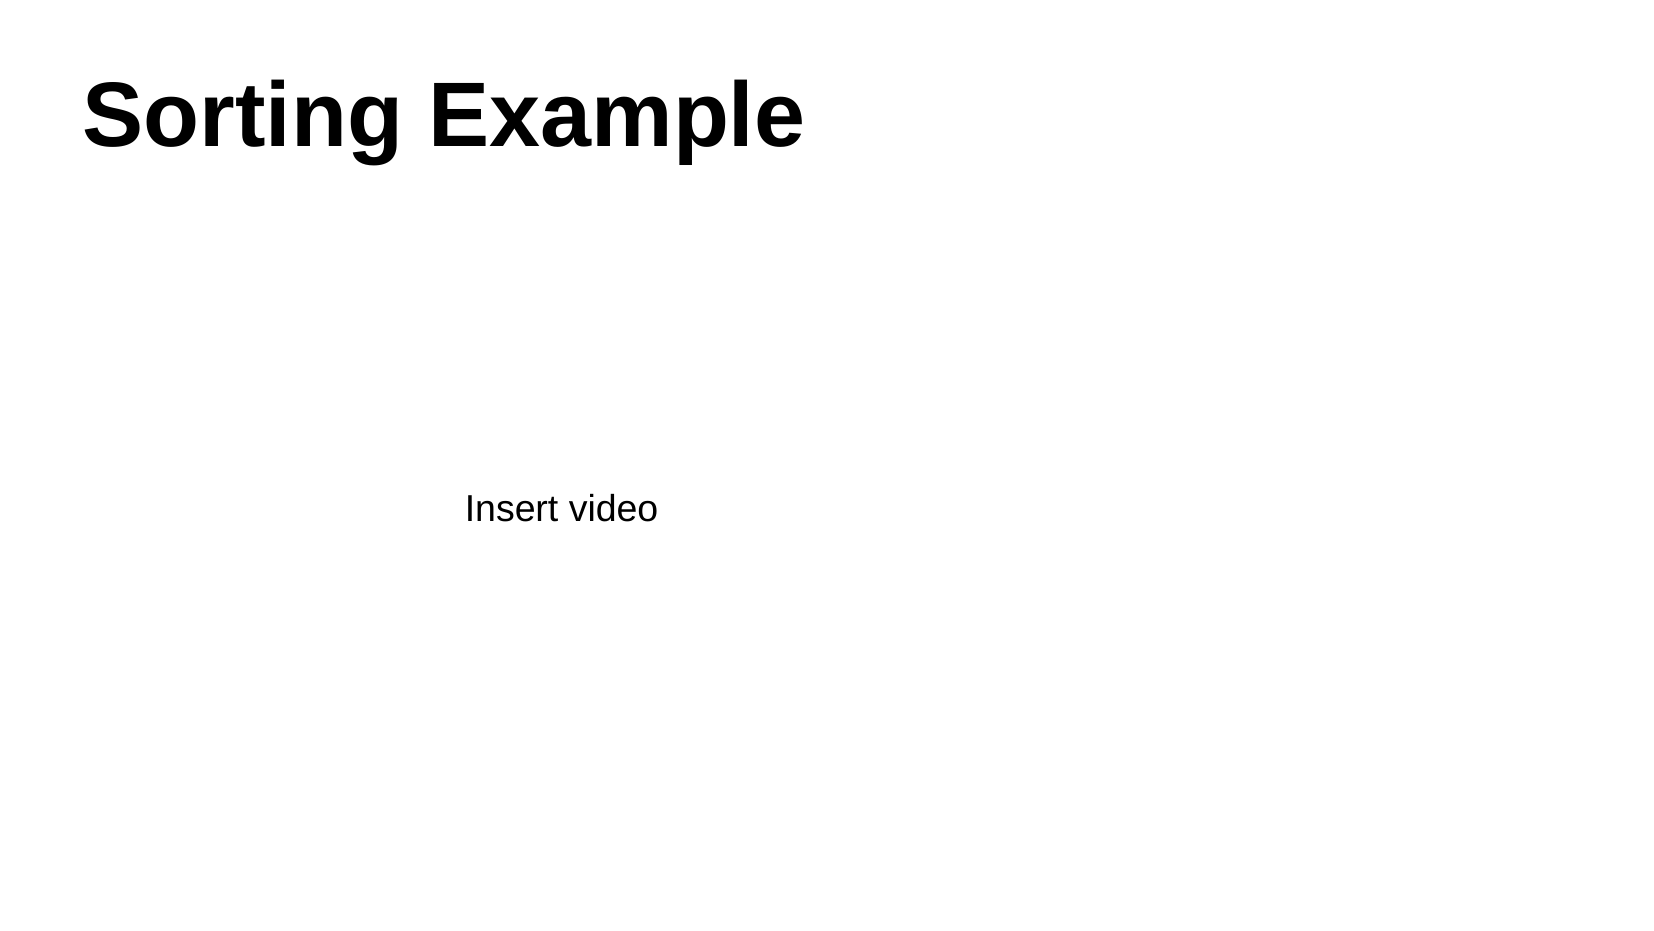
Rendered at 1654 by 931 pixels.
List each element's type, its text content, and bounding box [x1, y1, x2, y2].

text_box Insert video [450, 480, 674, 537]
title Sorting Example [82, 37, 1571, 193]
